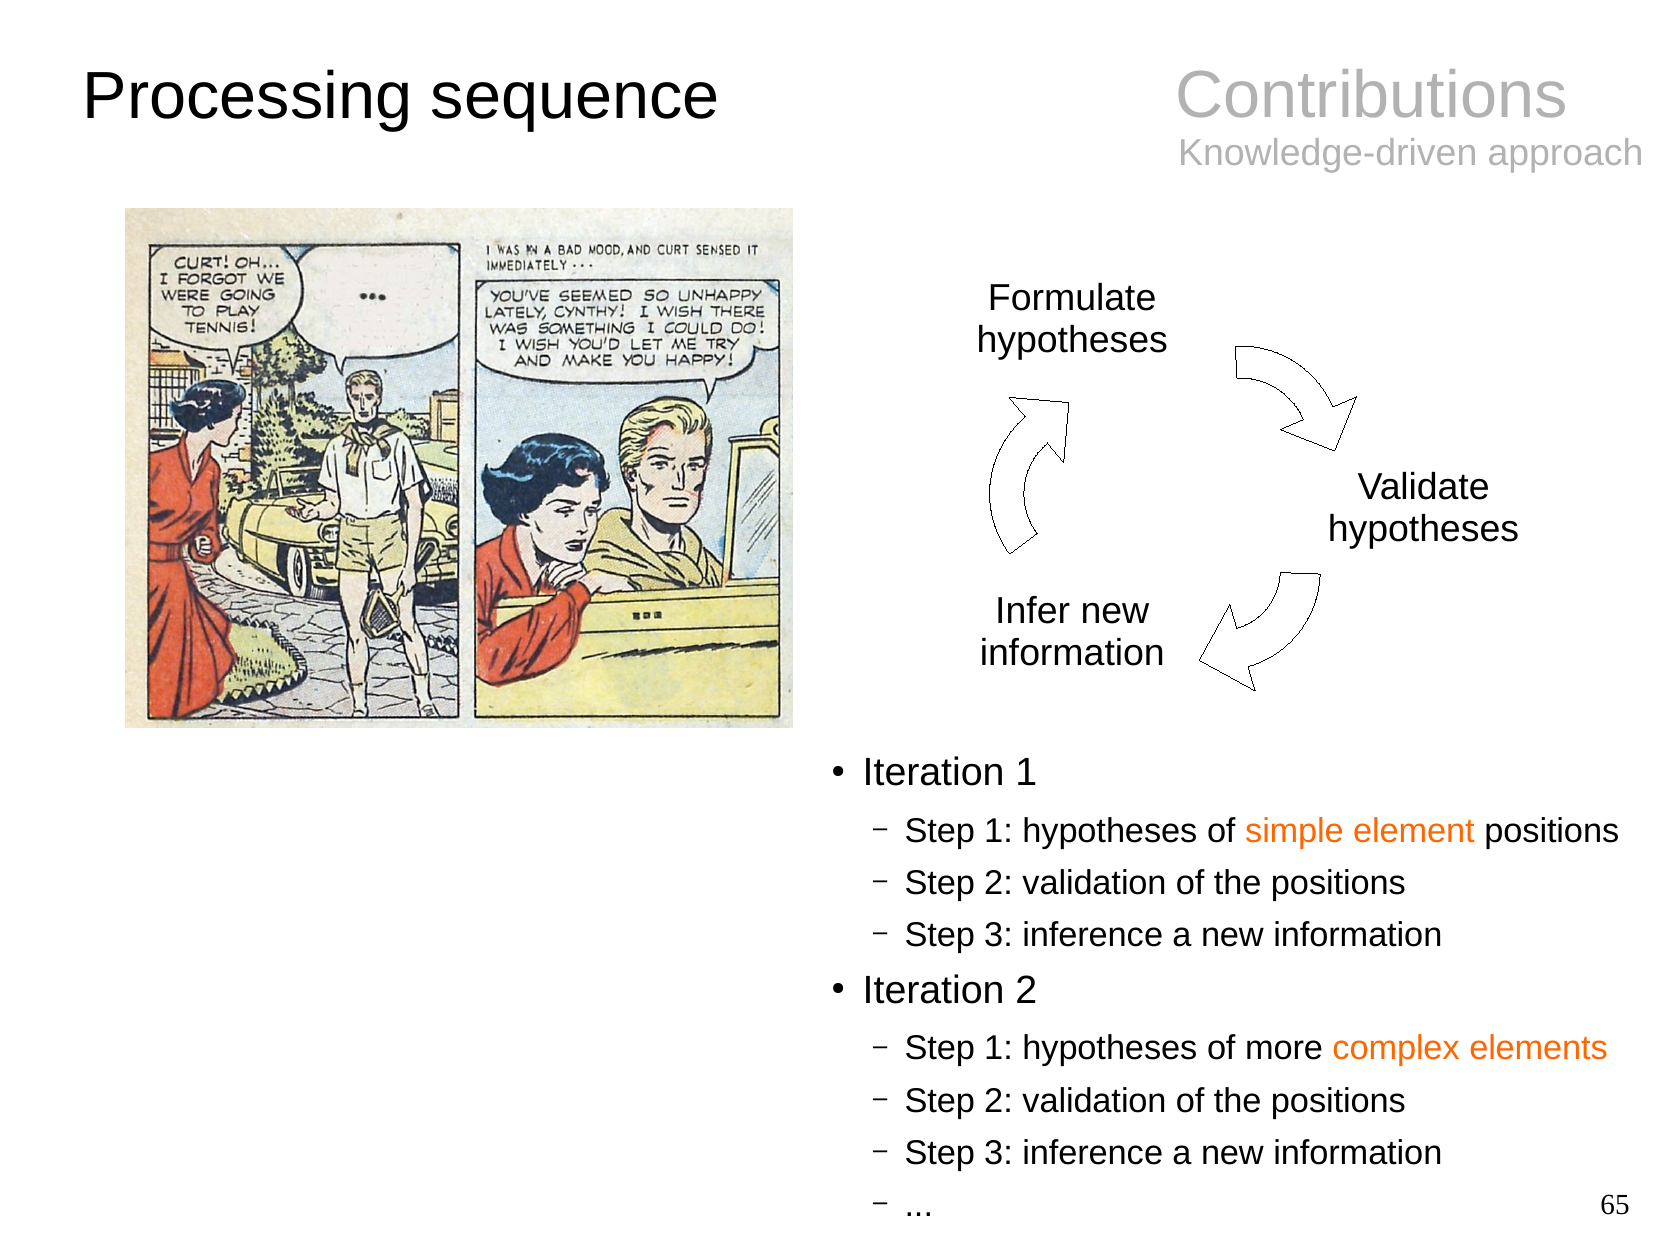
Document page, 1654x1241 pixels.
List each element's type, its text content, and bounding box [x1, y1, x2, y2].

text_box Formulate hypotheses [883, 269, 1262, 368]
title Processing sequence [82, 55, 1571, 136]
text_box Validate hypotheses [1267, 458, 1581, 557]
list Iteration 1 Step 1: hypotheses of simple element positions Step 2: validation of the positions Step 3: inference a new information Iteration 2 Step 1: hypotheses of more complex elements Step 2: validation of the positions Step 3: inference a new information ... [820, 750, 1654, 1235]
picture [125, 208, 793, 728]
text_box Infer new information [883, 582, 1262, 681]
